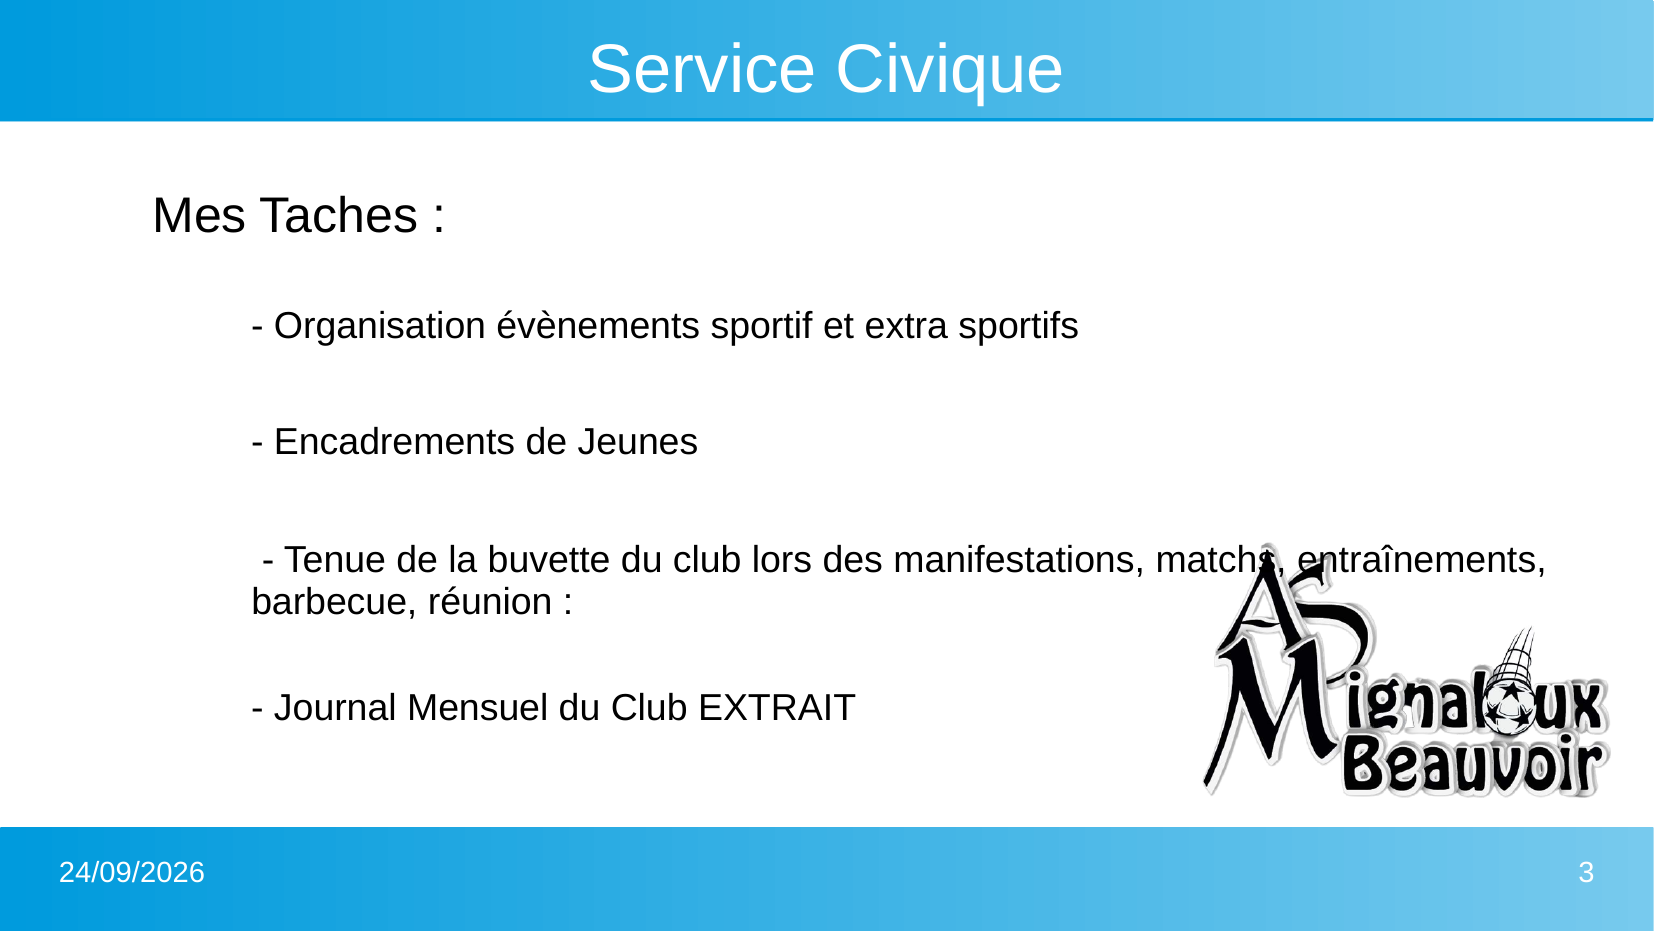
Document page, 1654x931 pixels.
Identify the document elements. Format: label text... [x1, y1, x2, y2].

text_box Mes Taches : [137, 179, 1359, 237]
text_box - Organisation évènements sportif et extra sportifs [236, 297, 1148, 355]
picture [1189, 531, 1625, 812]
title Service Civique [59, 29, 1595, 108]
text_box - Journal Mensuel du Club EXTRAIT [236, 679, 916, 736]
text_box - Encadrements de Jeunes [236, 413, 840, 471]
text_box - Tenue de la buvette du club lors des manifestations, matchs, entraînements, barbecue, réunion : [236, 531, 1565, 589]
